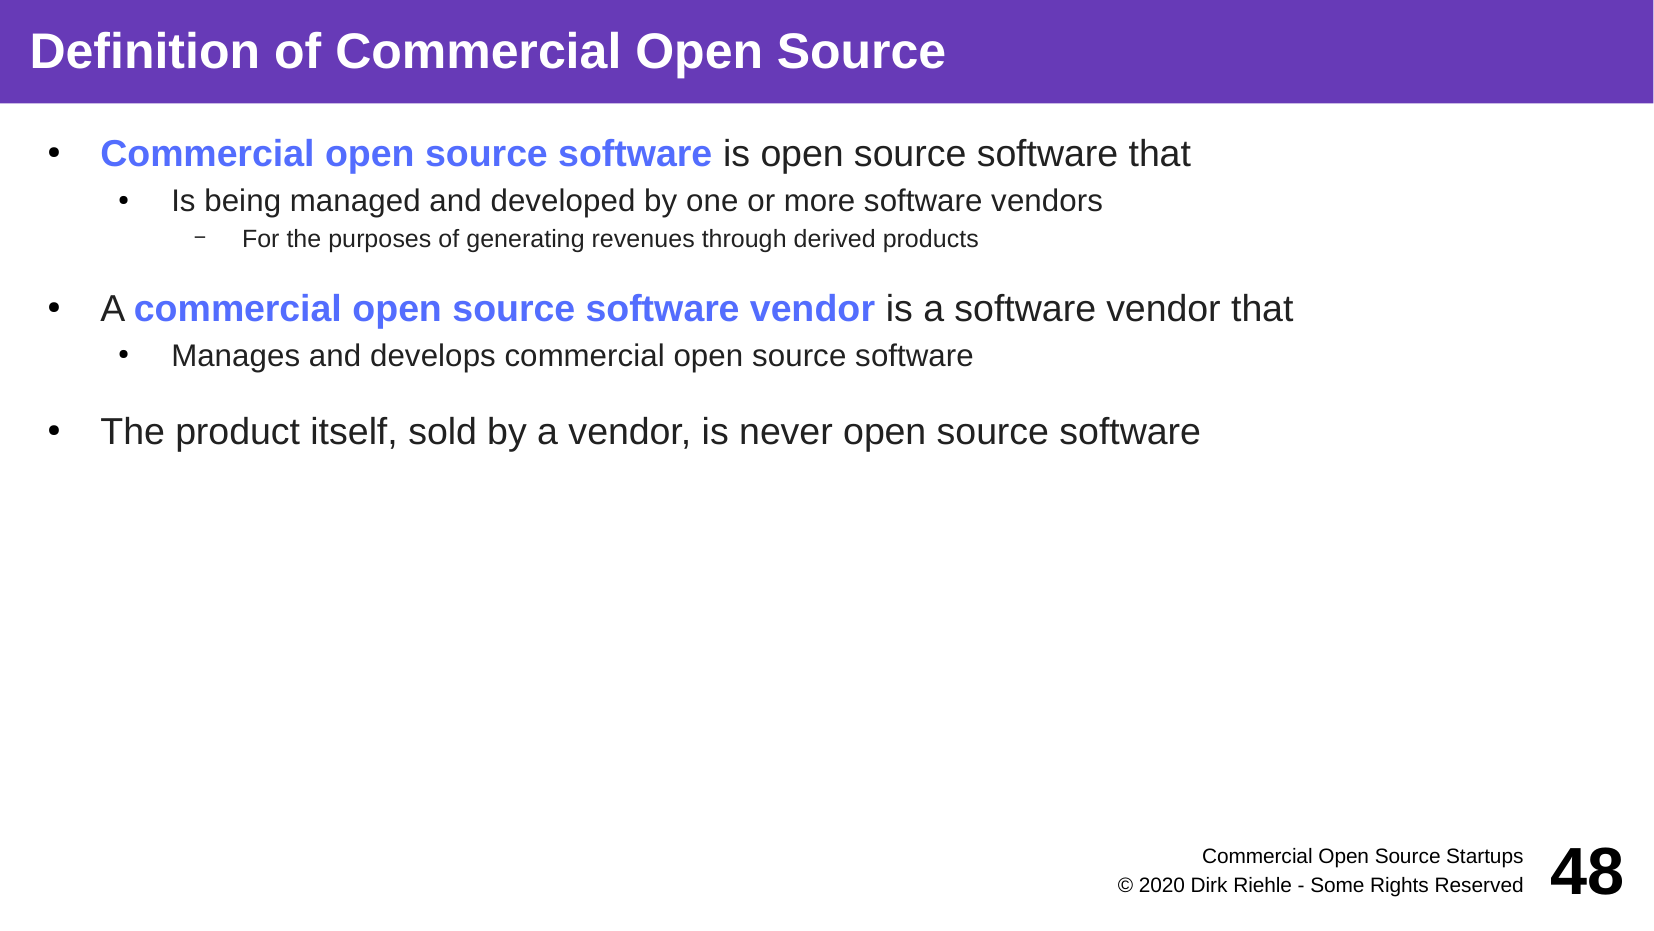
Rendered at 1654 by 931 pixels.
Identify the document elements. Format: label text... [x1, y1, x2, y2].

title Definition of Commercial Open Source [0, 0, 1654, 104]
list Commercial open source software is open source software that Is being managed and developed by one or more software vendors For the purposes of generating revenues through derived products A commercial open source software vendor is a software vendor that Manages and develops commercial open source software The product itself, sold by a vendor, is never open source software [29, 132, 1625, 813]
